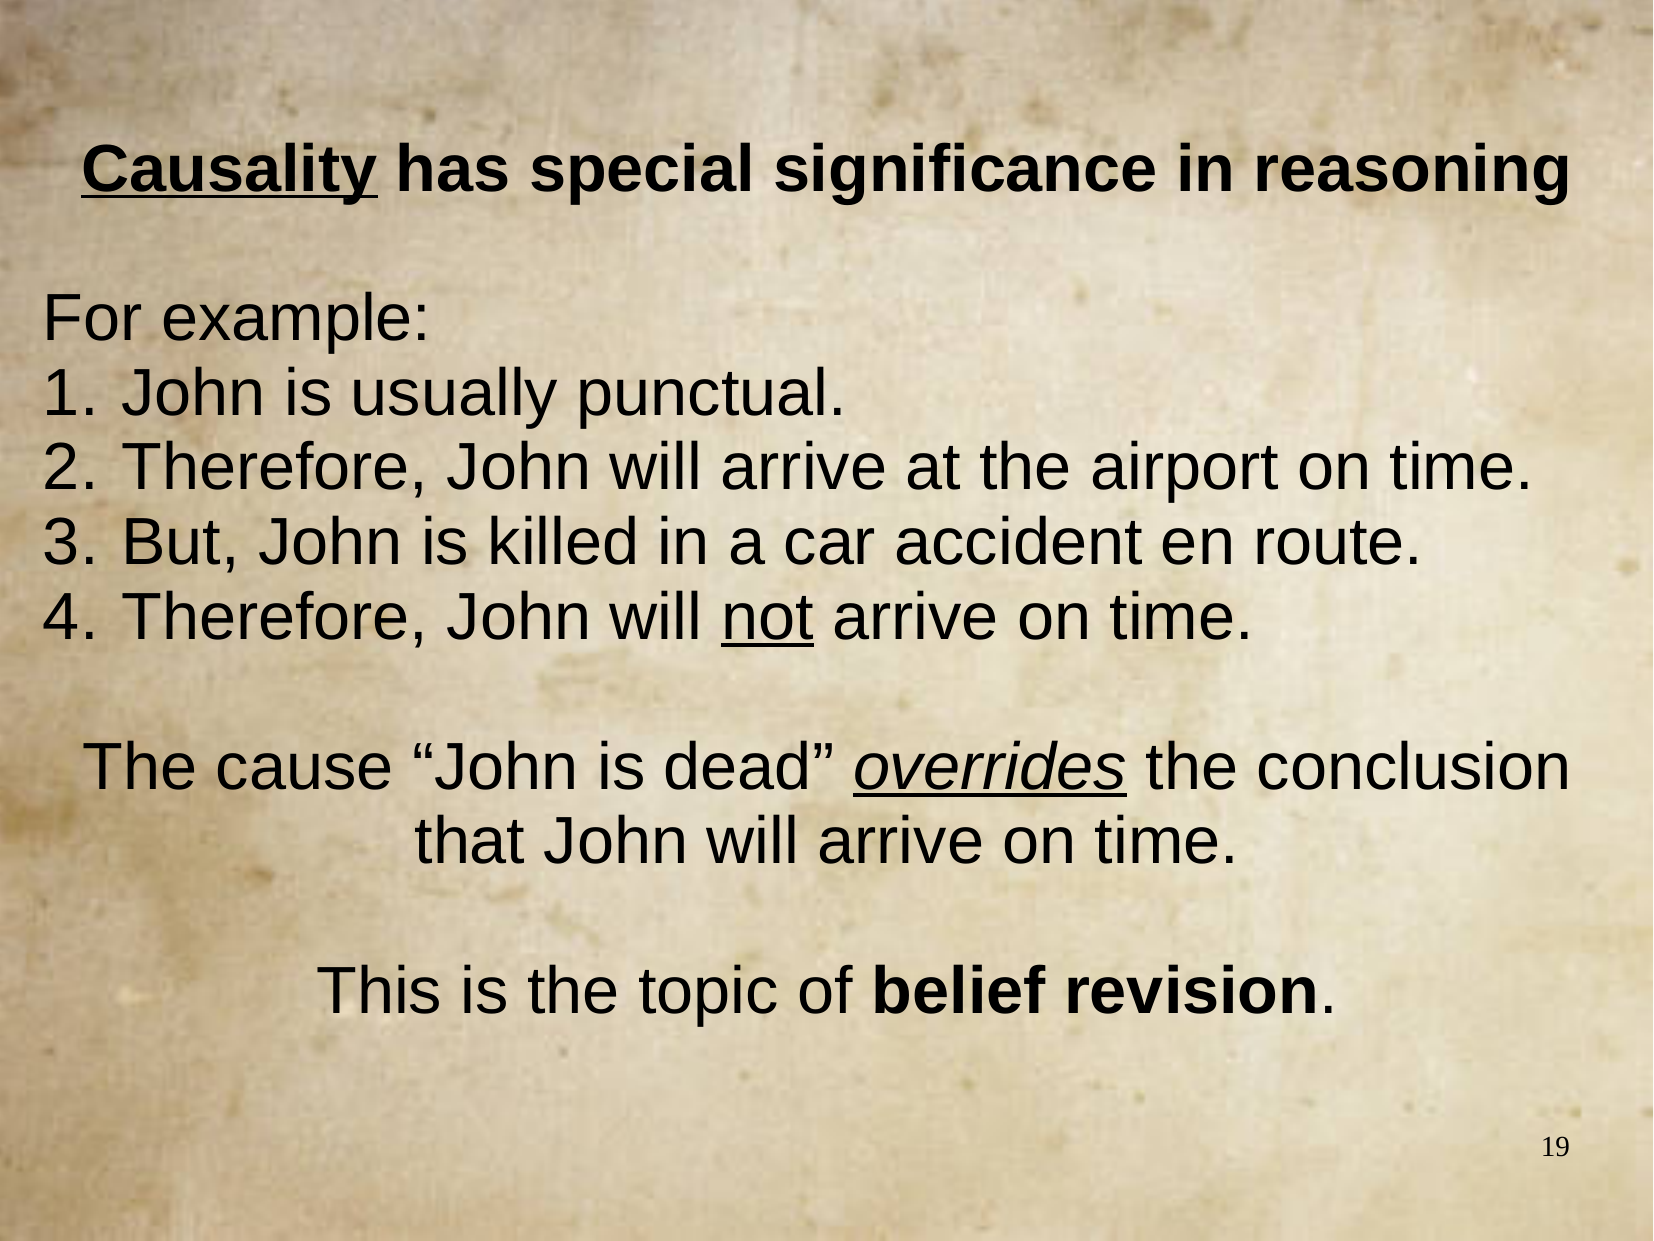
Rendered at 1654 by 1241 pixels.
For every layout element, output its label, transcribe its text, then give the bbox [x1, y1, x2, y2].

picture [0, 0, 1654, 1241]
subtitle Causality has special significance in reasoning For example: John is usually punctual. Therefore, John will arrive at the airport on time. But, John is killed in a car accident en route. Therefore, John will not arrive on time. The cause “John is dead” overrides the conclusion that John will arrive on time. This is the topic of belief revision. [42, 56, 1612, 1102]
